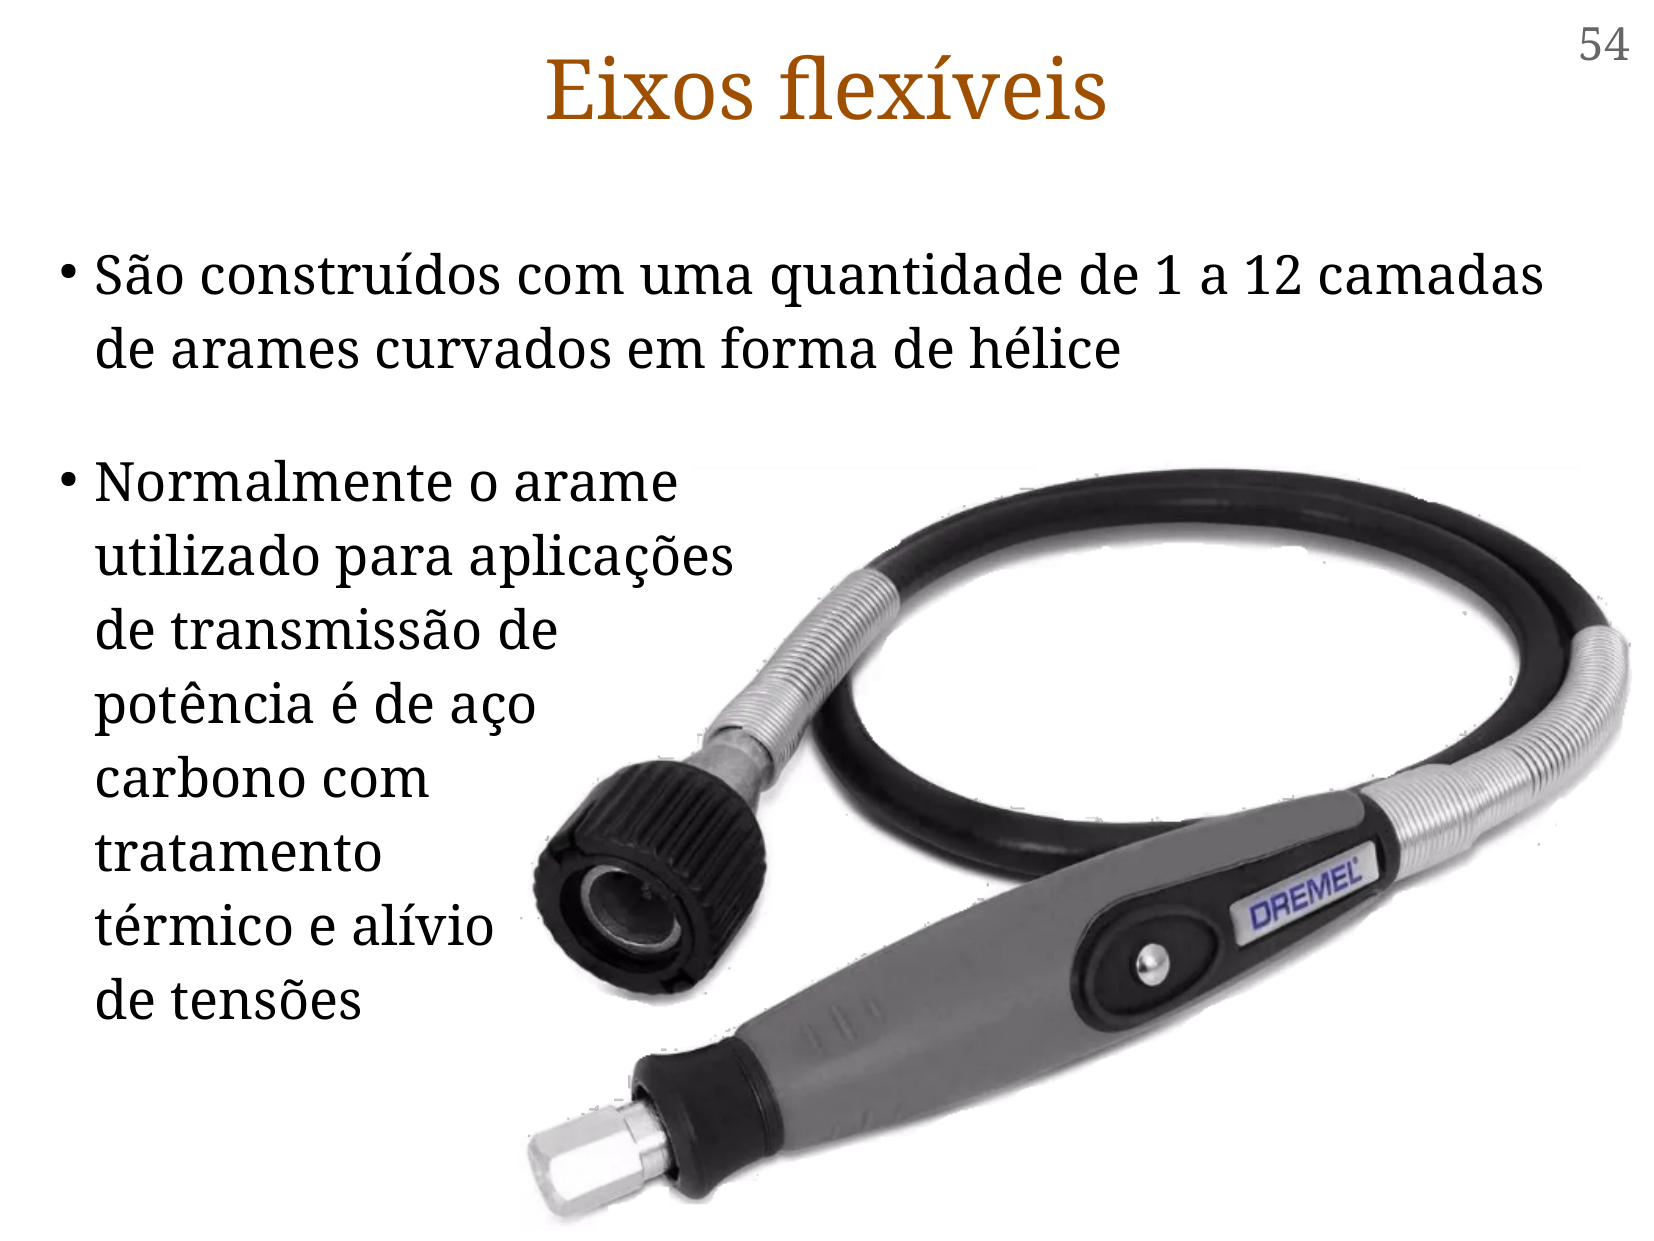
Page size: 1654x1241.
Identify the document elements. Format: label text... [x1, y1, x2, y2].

picture [516, 457, 1648, 1231]
title Eixos flexíveis [59, 29, 1595, 148]
list São construídos com uma quantidade de 1 a 12 camadas de arames curvados em forma de hélice Normalmente o arame utilizado para aplicações de transmissão de potência é de aço carbono com tratamento térmico e alívio de tensões [59, 236, 1595, 1211]
